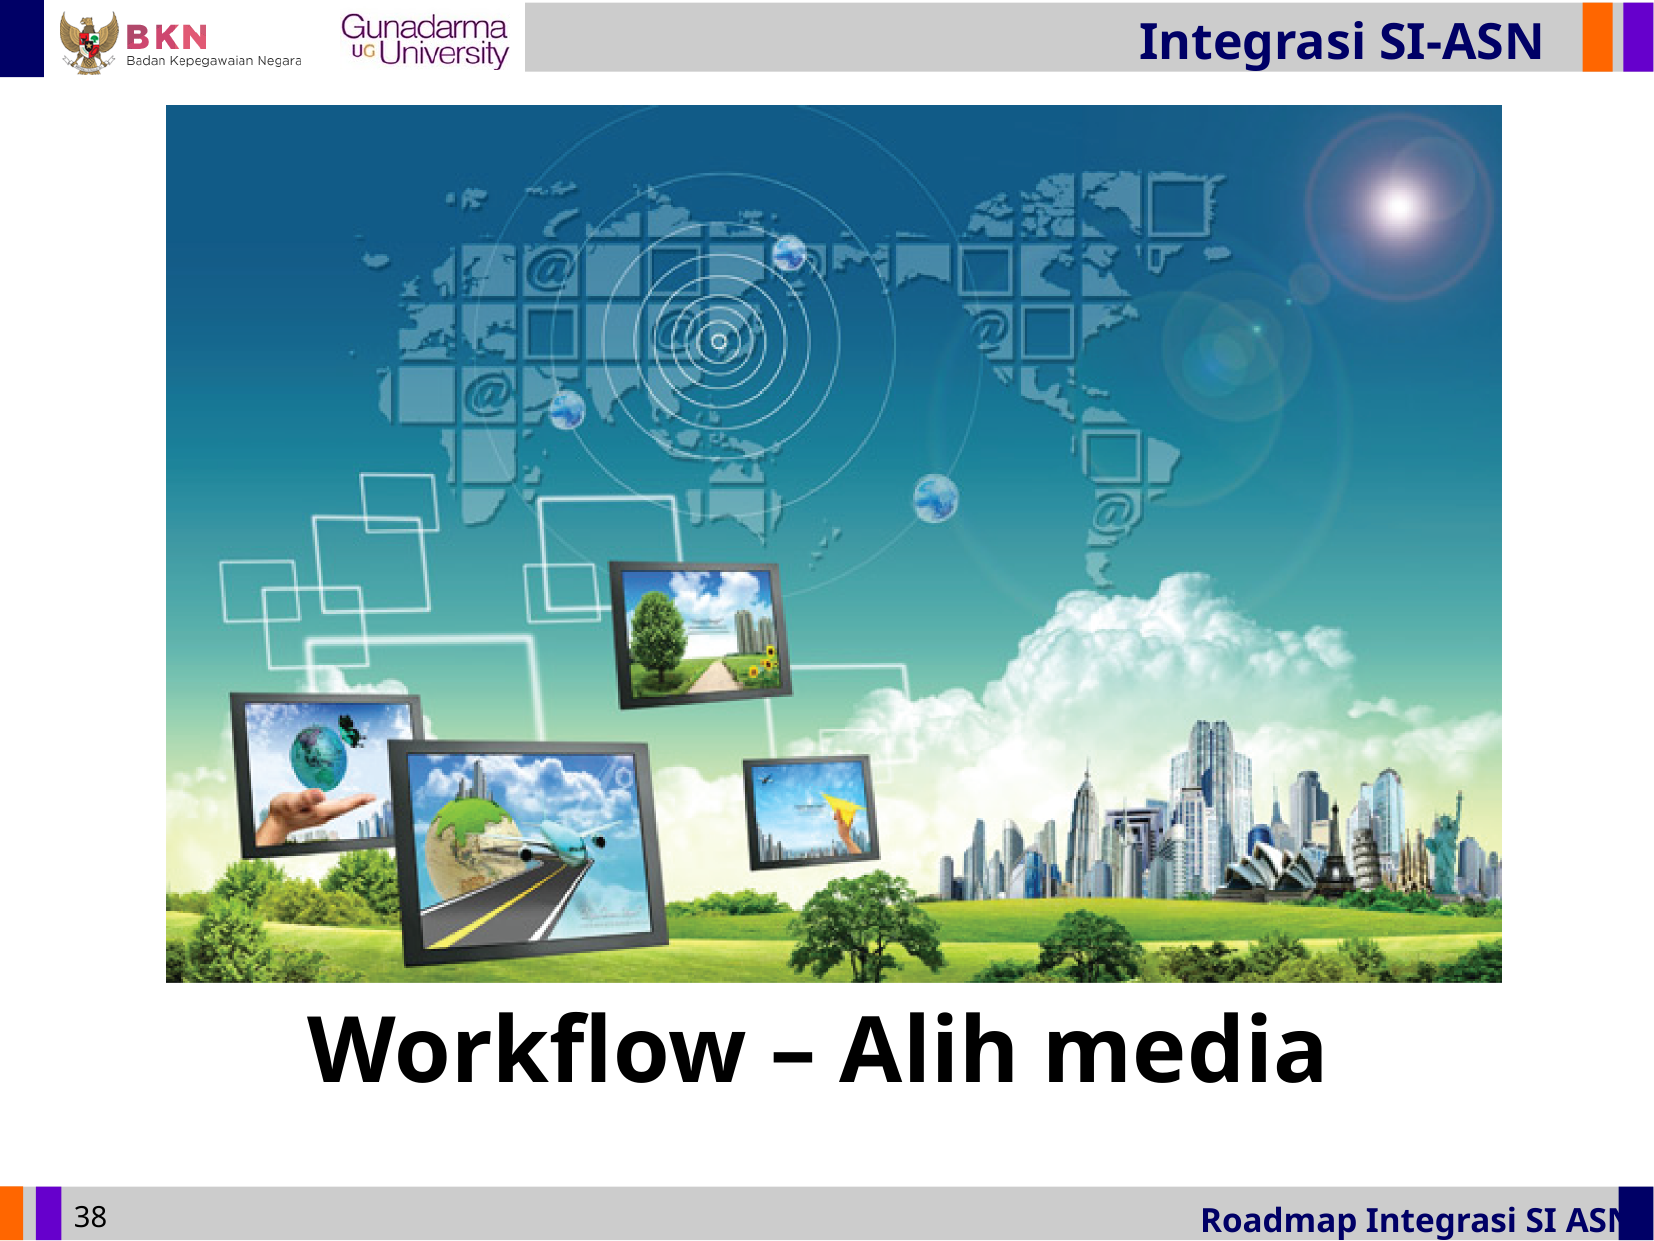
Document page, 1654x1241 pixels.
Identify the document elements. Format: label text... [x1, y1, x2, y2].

title Workflow – Alih media [62, 983, 1576, 1111]
picture [340, 0, 510, 70]
picture [60, 11, 301, 75]
picture [166, 105, 1502, 983]
